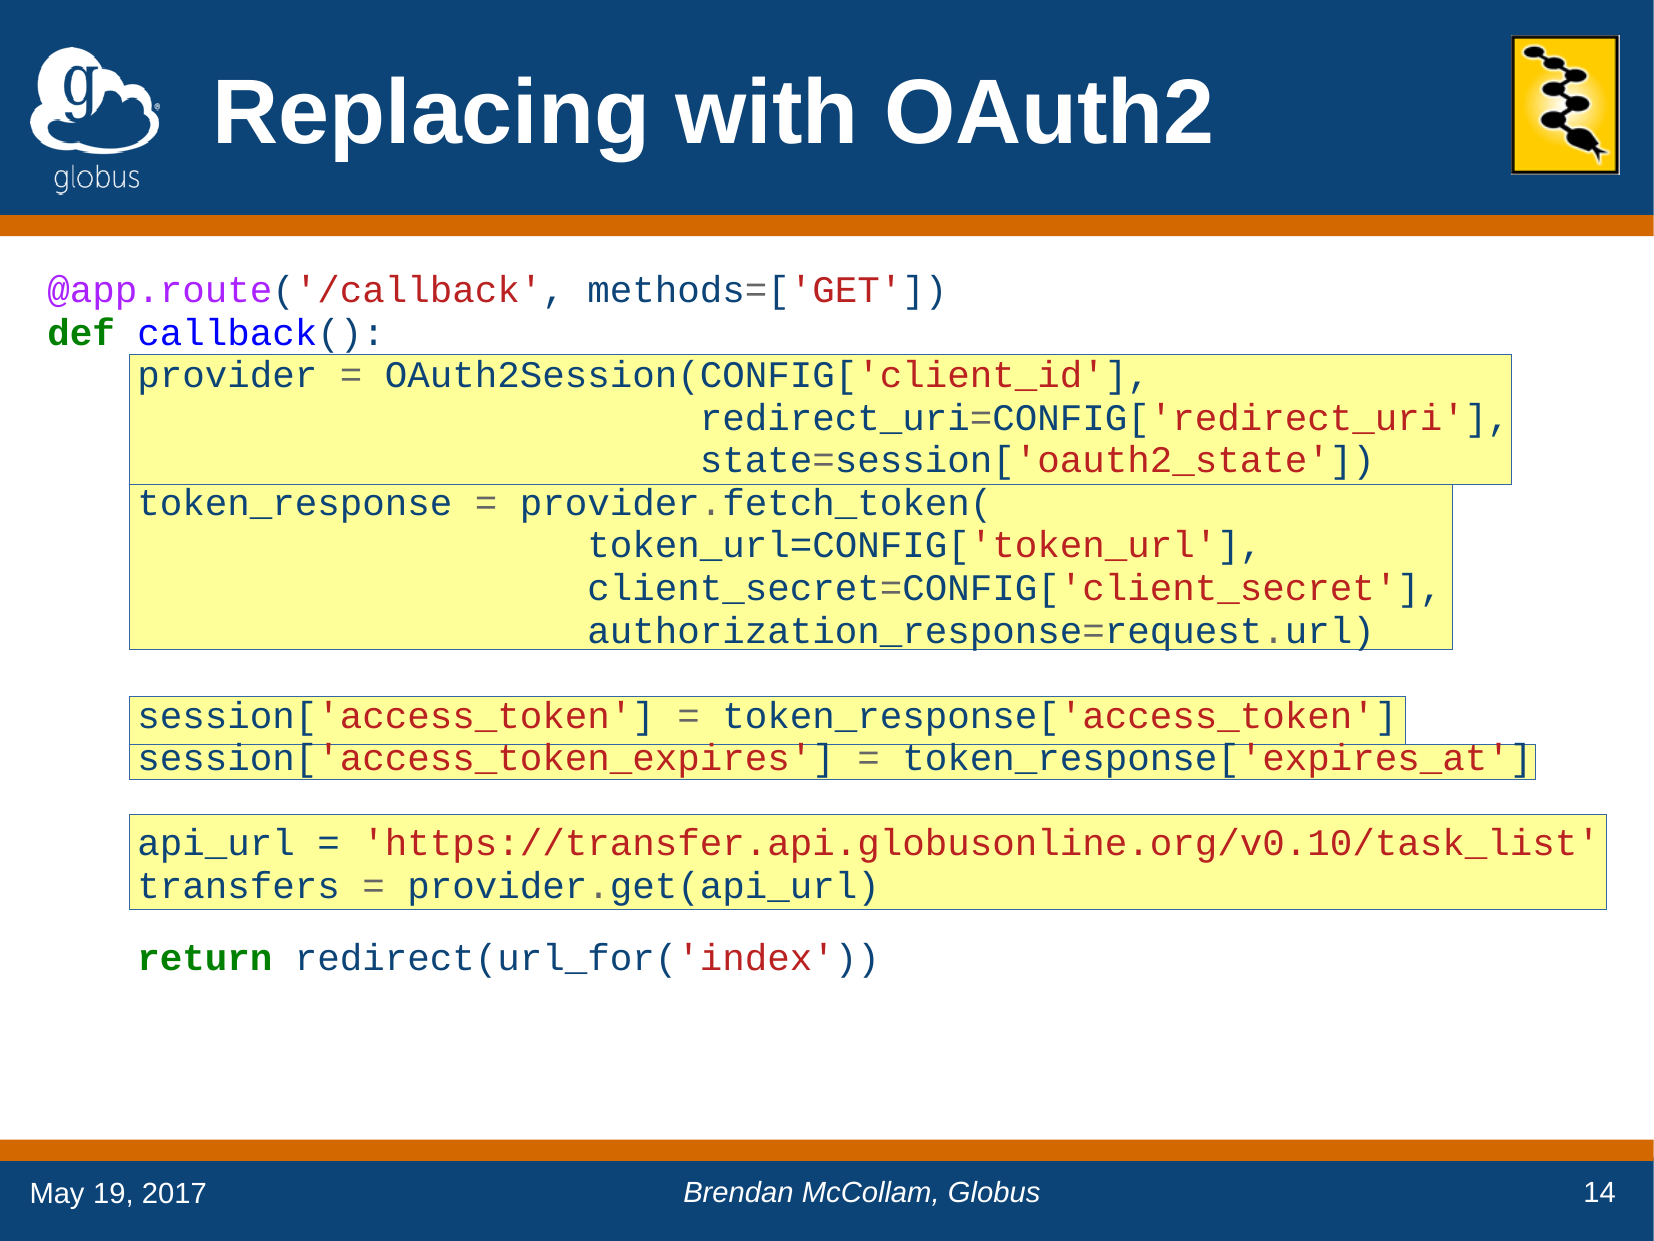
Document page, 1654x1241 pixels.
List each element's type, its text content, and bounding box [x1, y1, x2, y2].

list @app.route('/callback', methods=['GET']) def callback(): provider = OAuth2Session(CONFIG['client_id'], redirect_uri=CONFIG['redirect_uri'], state=session['oauth2_state']) token_response = provider.fetch_token( token_url=CONFIG['token_url'], client_secret=CONFIG['client_secret'], authorization_response=request.url) session['access_token'] = token_response['access_token'] session['access_token_expires'] = token_response['expires_at'] api_url = 'https://transfer.api.globusonline.org/v0.10/task_list' transfers = provider.get(api_url) return redirect(url_for('index')) [47, 271, 1607, 1111]
title Replacing with OAuth2 [212, 8, 1465, 216]
picture [1511, 35, 1620, 175]
picture [30, 47, 160, 195]
